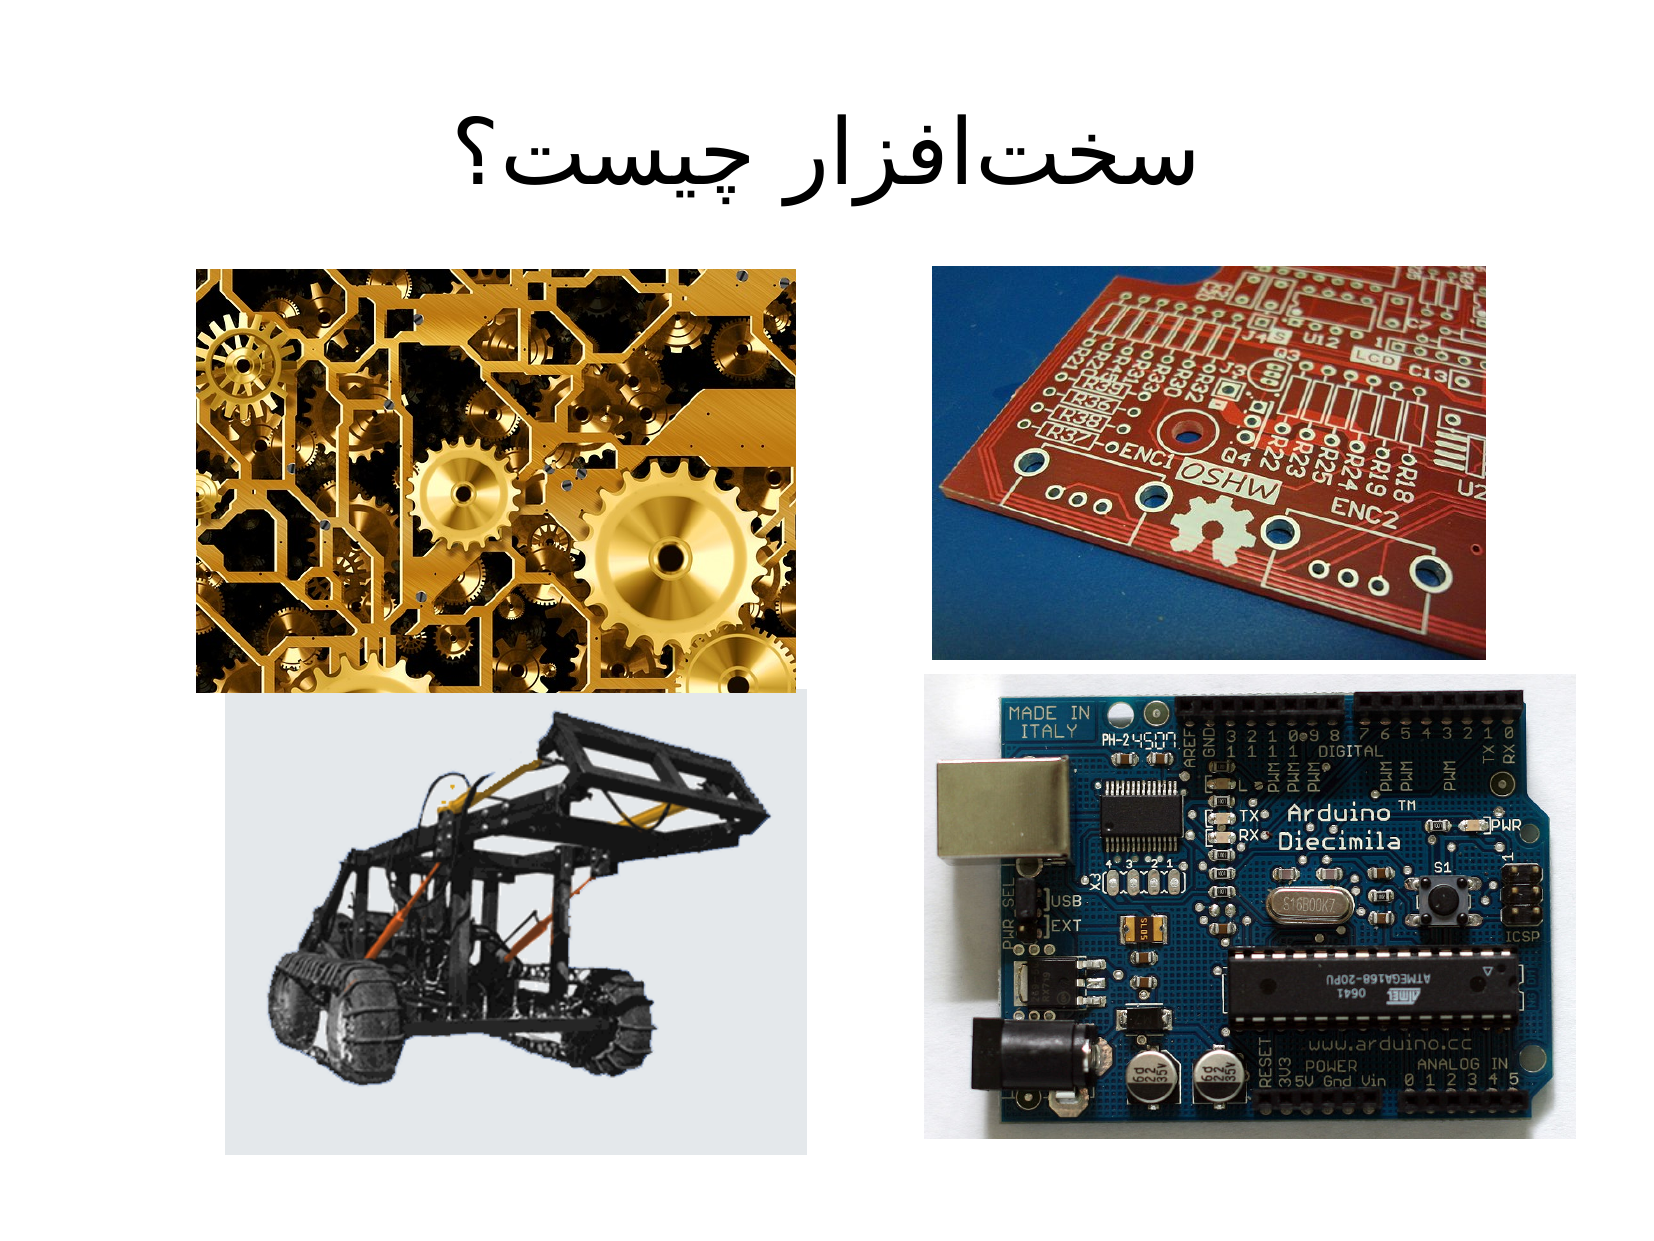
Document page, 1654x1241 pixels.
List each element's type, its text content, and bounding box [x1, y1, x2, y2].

picture [932, 266, 1486, 661]
picture [196, 269, 807, 1156]
picture [924, 674, 1576, 1139]
title سخت‌افزار چیست؟ [82, 49, 1571, 257]
